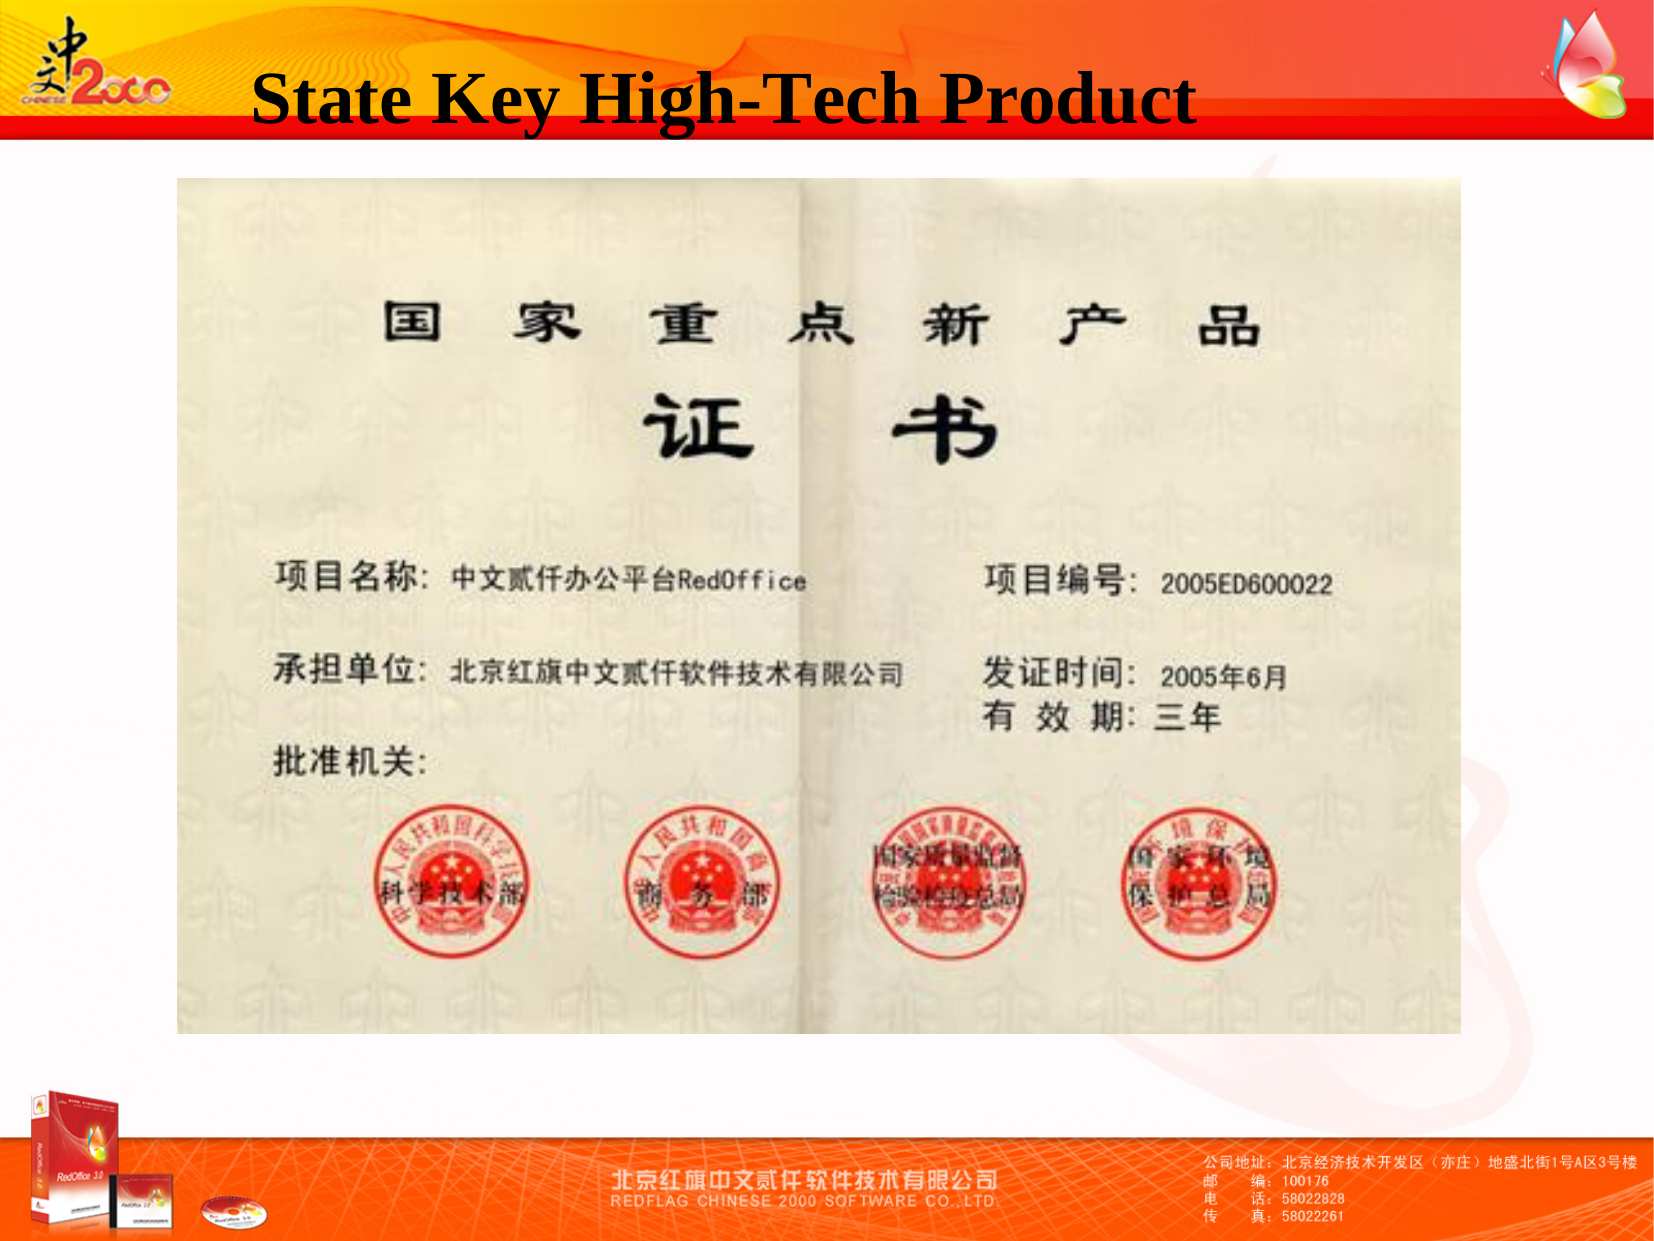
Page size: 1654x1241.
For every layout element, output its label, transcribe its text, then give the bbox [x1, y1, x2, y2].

text_box State Key High-Tech Product [236, 59, 1329, 146]
picture [0, 0, 1654, 1241]
